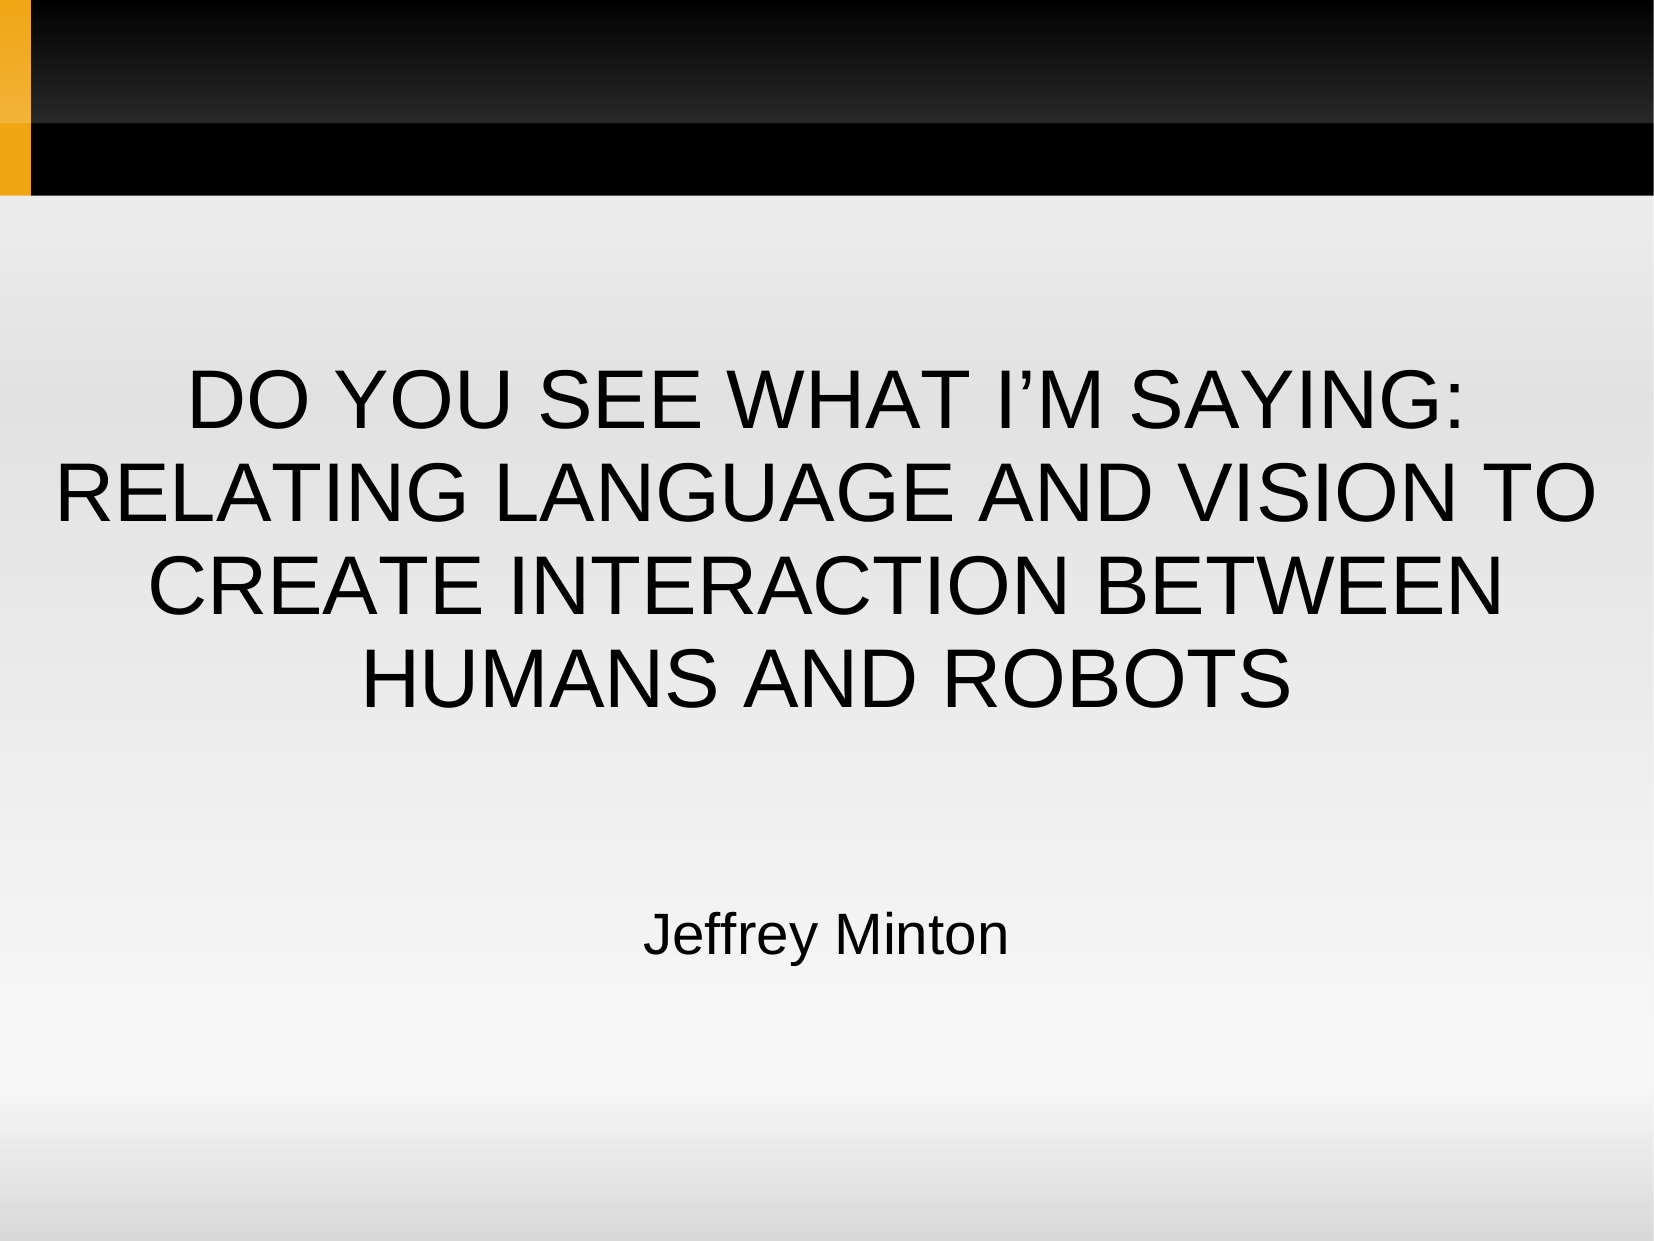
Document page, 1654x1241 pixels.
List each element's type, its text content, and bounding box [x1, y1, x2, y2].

picture [0, 0, 1654, 1241]
text_box DO YOU SEE WHAT I’M SAYING: RELATING LANGUAGE AND VISION TO CREATE INTERACTION BETWEEN HUMANS AND ROBOTS Jeffrey Minton [20, 206, 1634, 1108]
